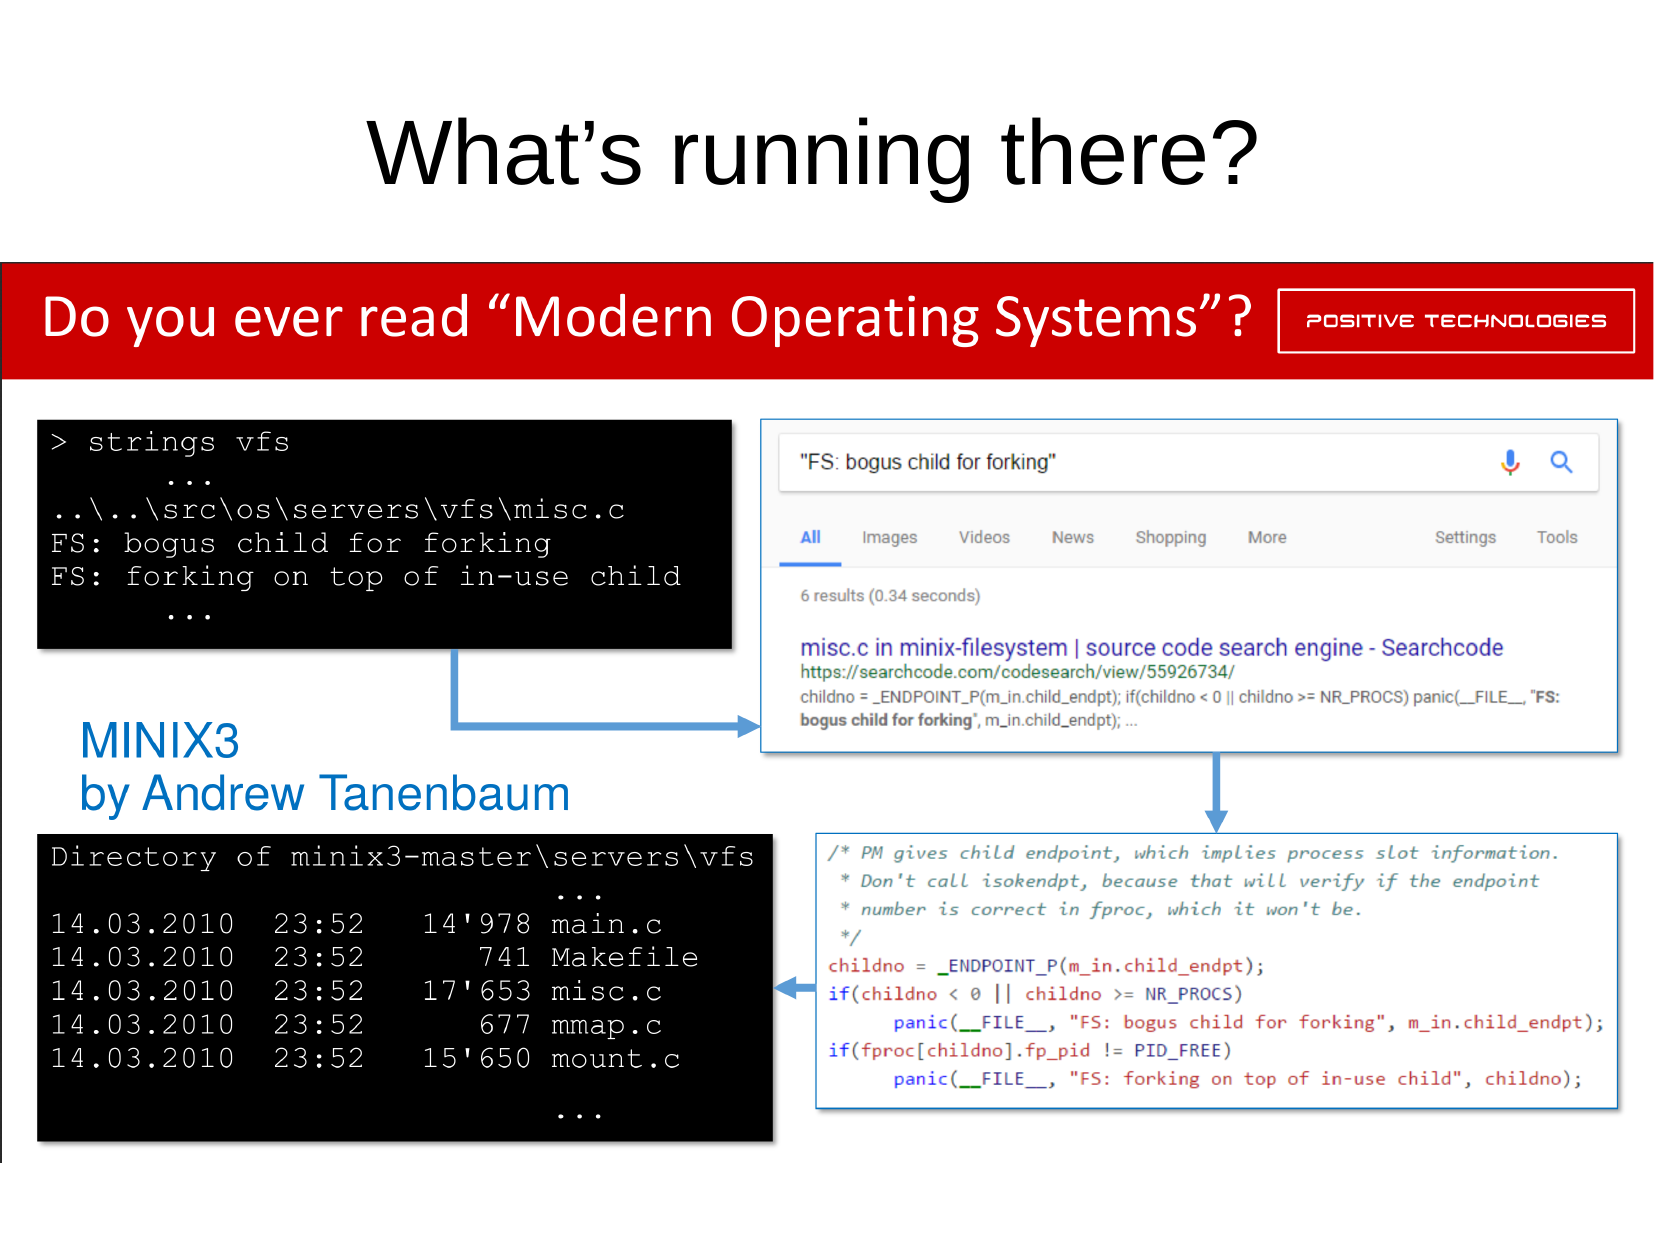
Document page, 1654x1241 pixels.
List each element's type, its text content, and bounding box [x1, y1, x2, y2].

picture [0, 262, 1654, 1163]
title What’s running there? [82, 49, 1571, 257]
